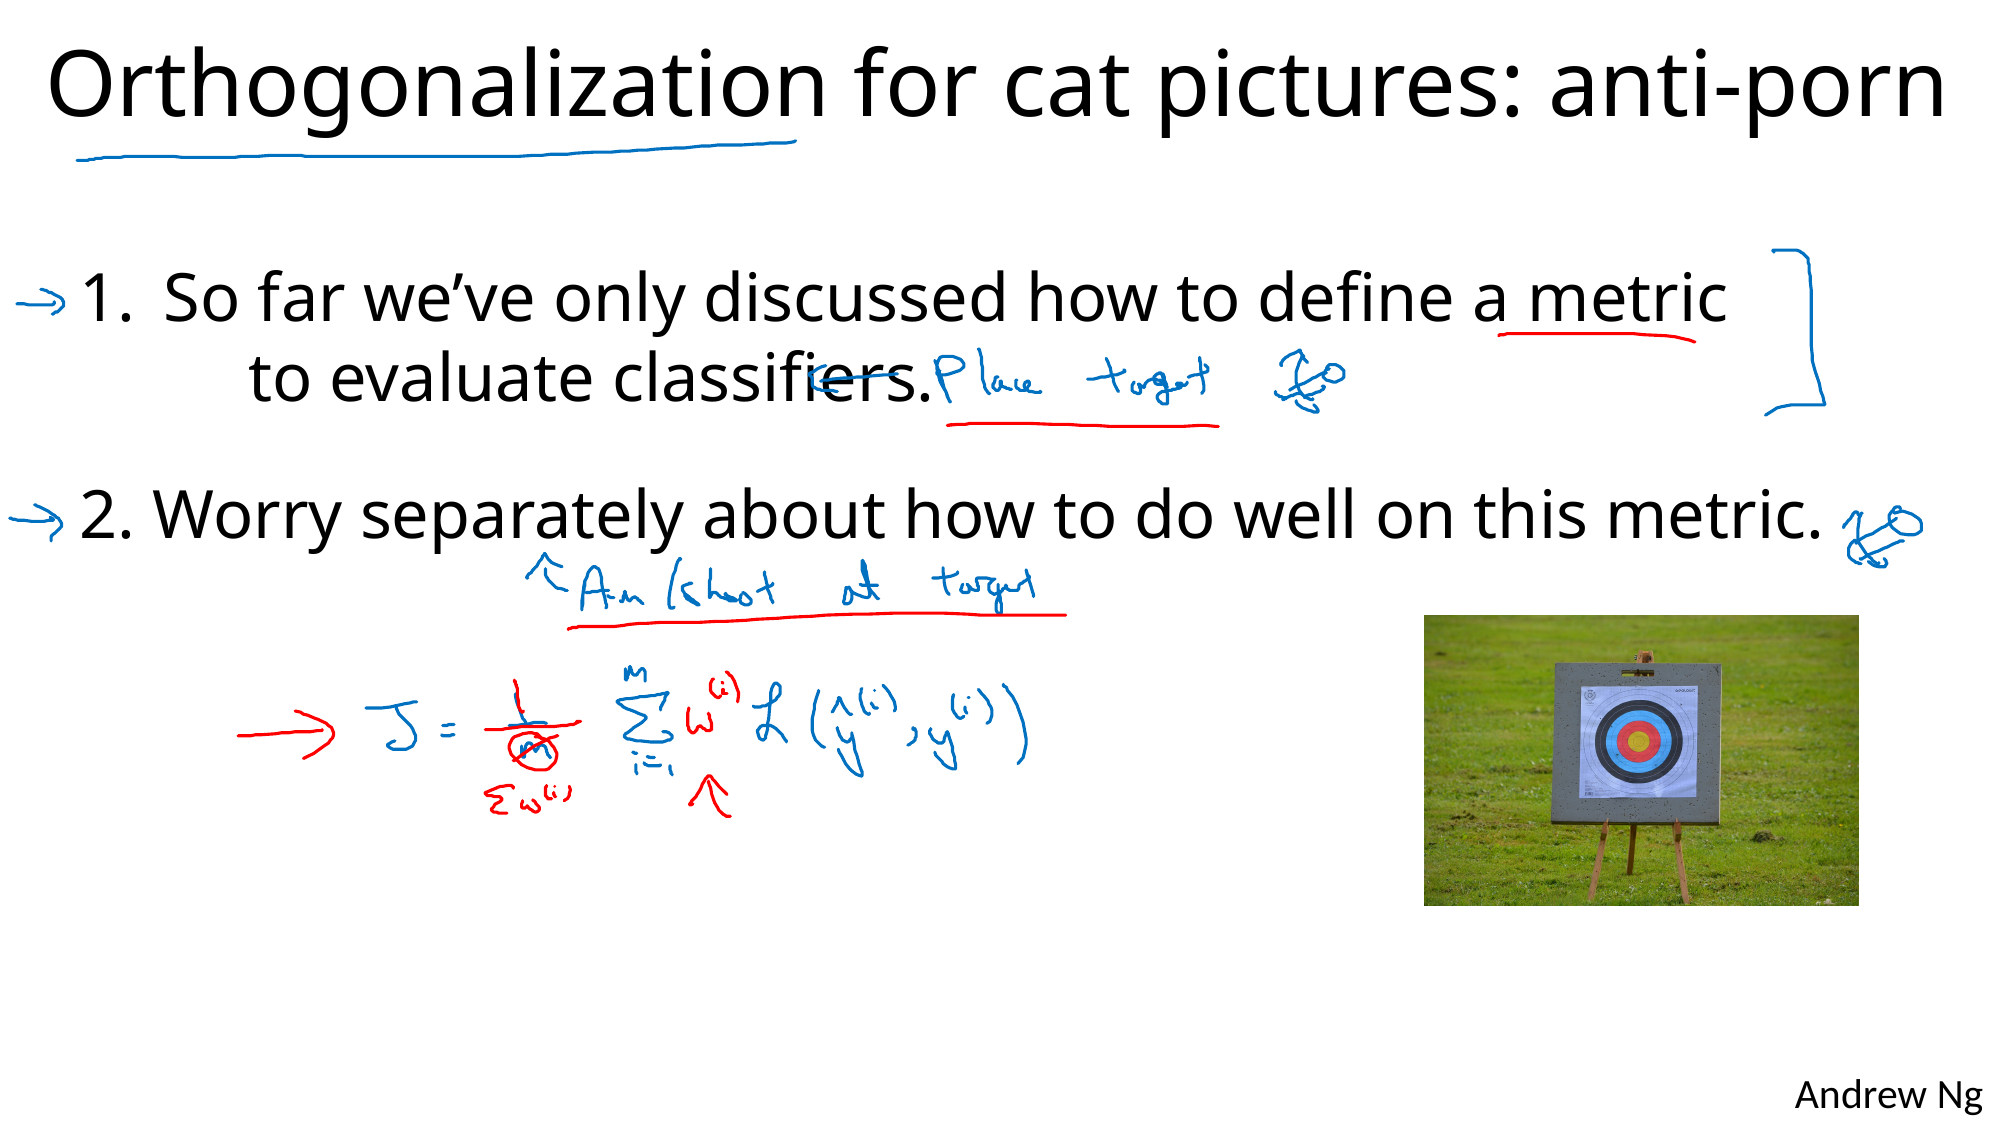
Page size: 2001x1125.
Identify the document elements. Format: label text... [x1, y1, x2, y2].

text_box Orthogonalization for cat pictures: anti-porn [30, 29, 2000, 248]
picture [6, 137, 1925, 906]
